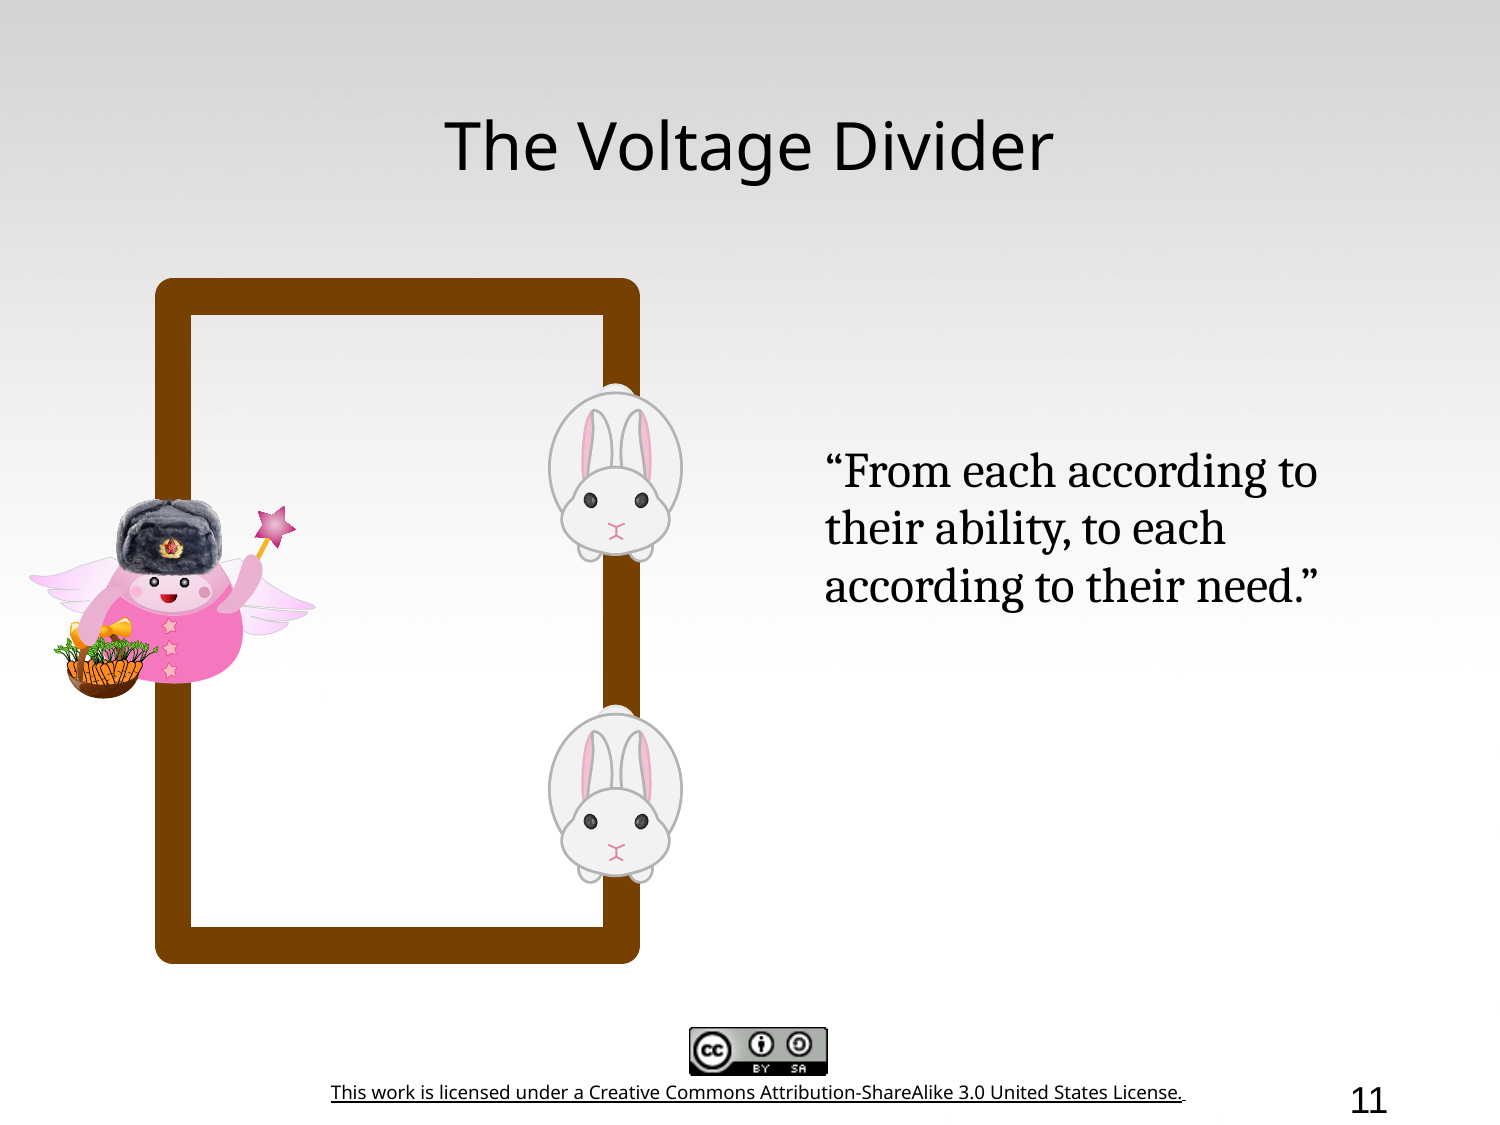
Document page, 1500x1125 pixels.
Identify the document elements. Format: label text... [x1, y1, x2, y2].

title The Voltage Divider [112, 49, 1388, 238]
text_box “From each according to their ability, to each according to their need.” [810, 434, 1381, 738]
picture [0, 0, 1500, 1125]
